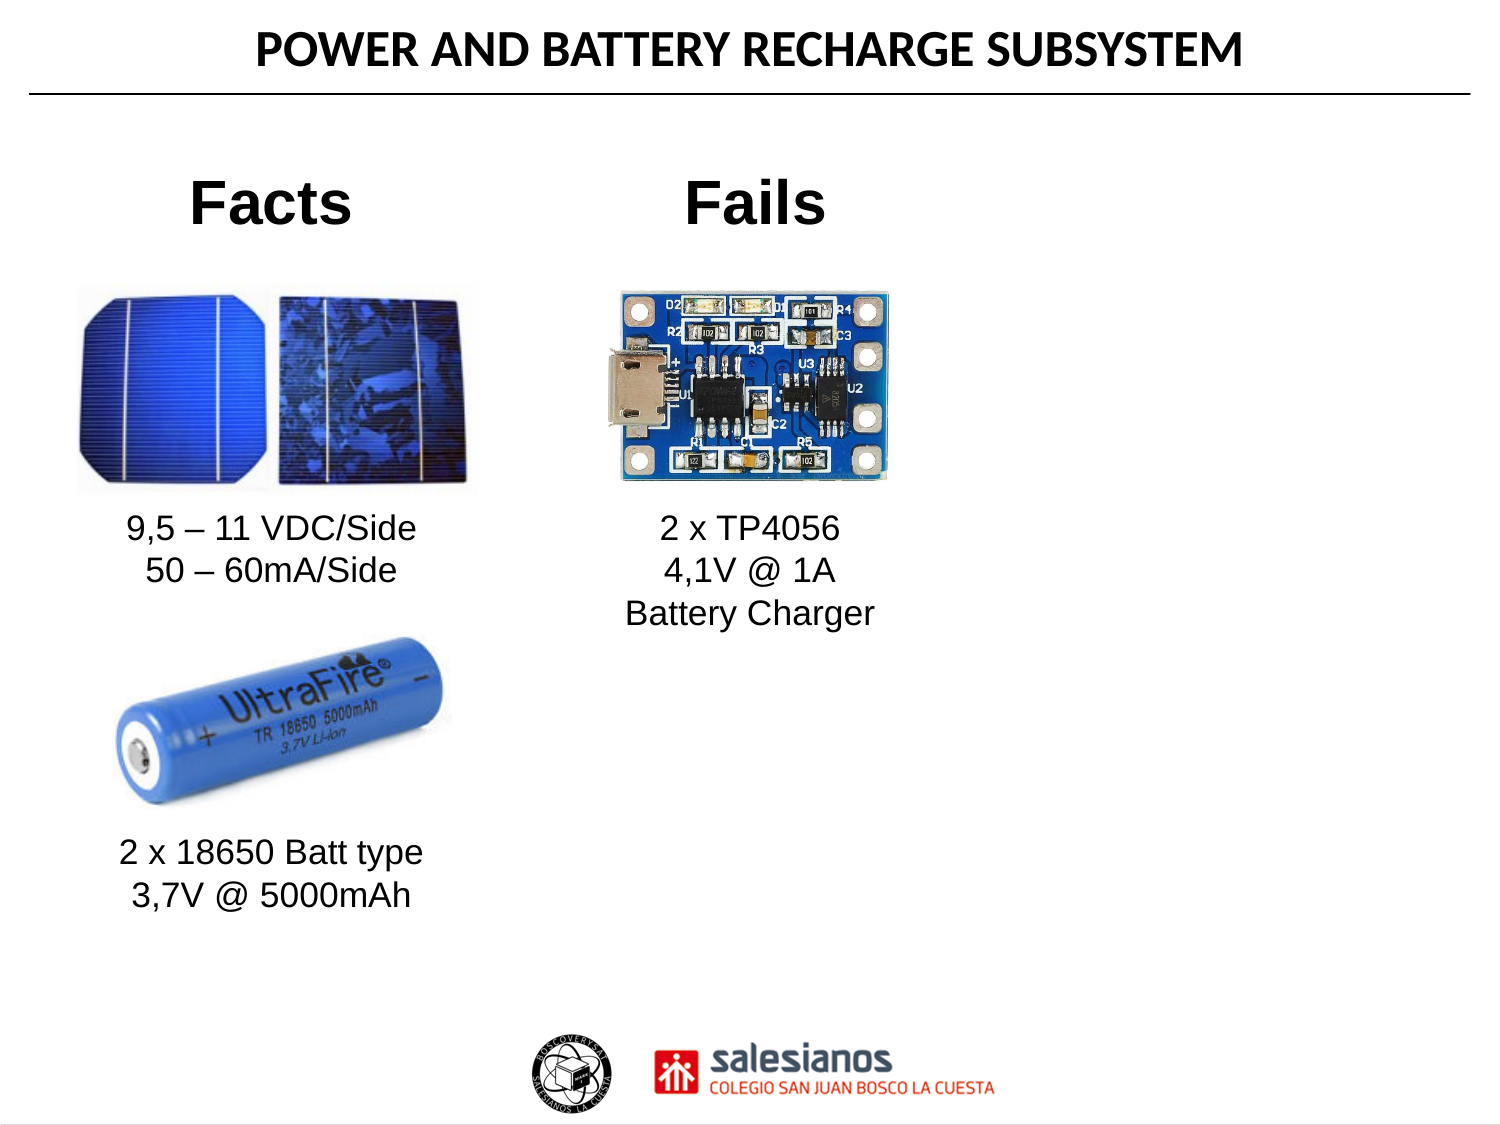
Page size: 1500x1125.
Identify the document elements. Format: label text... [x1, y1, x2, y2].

text_box 2 x TP4056 4,1V @ 1A Battery Charger [578, 497, 922, 640]
text_box 9,5 – 11 VDC/Side 50 – 60mA/Side [100, 497, 443, 598]
text_box Fails [584, 154, 928, 245]
text_box 2 x 18650 Batt type 3,7V @ 5000mAh [100, 822, 443, 923]
text_box Facts [100, 154, 443, 245]
text_box POWER AND BATTERY RECHARGE SUBSYSTEM [23, 7, 1477, 85]
picture [0, 0, 1500, 1125]
